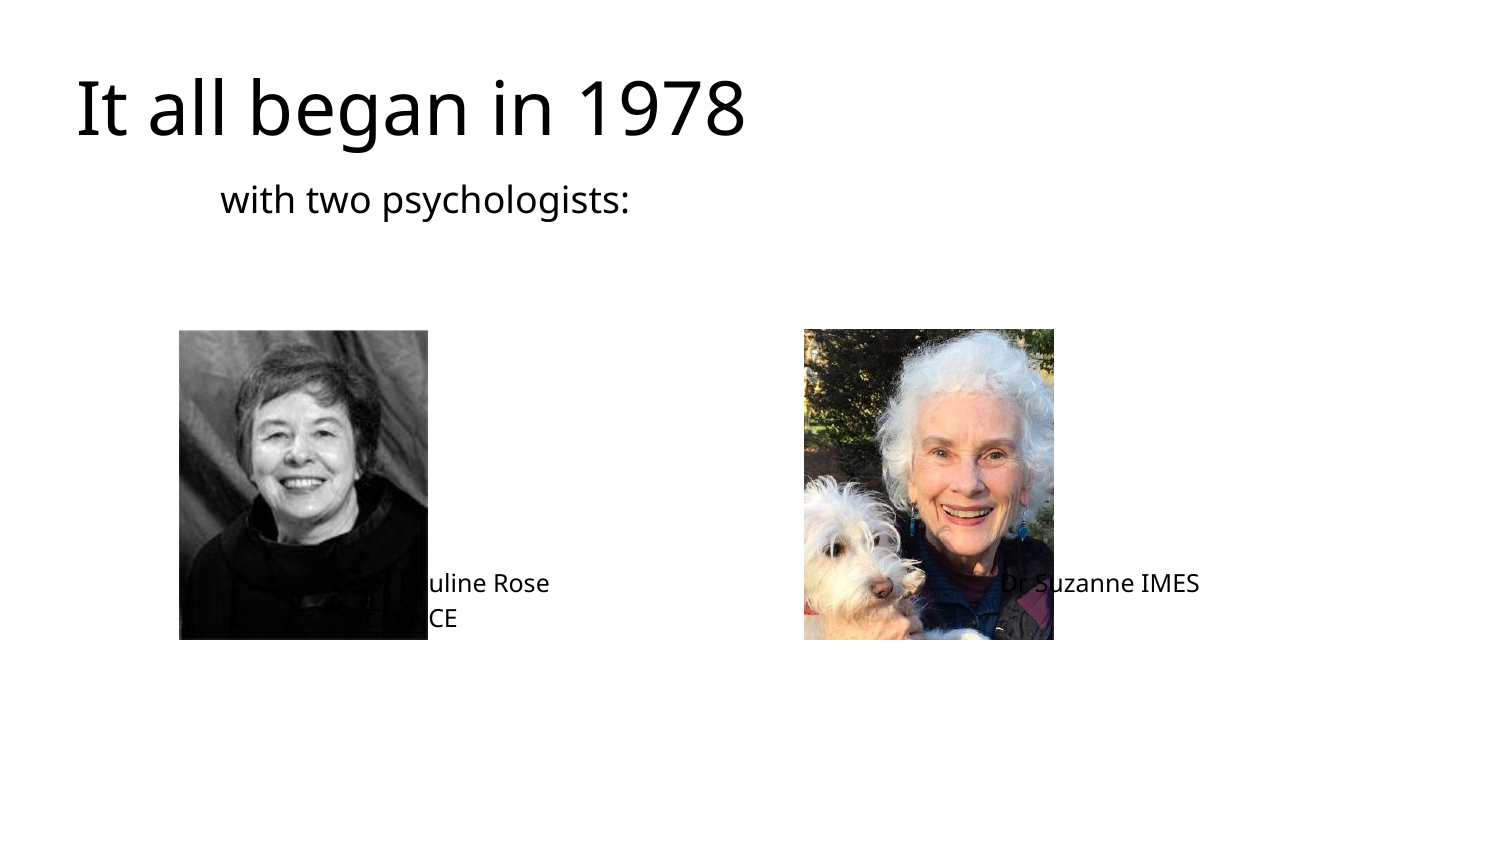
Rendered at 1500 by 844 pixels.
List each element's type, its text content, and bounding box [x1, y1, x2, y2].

text_box Dr Suzanne IMES [984, 548, 1282, 695]
title It all began in 1978 [76, 60, 1474, 155]
picture [179, 329, 428, 640]
text_box Dr Pauline Rose CLANCE [349, 548, 647, 695]
picture [804, 329, 1054, 640]
text_box with two psychologists: [205, 161, 1100, 237]
